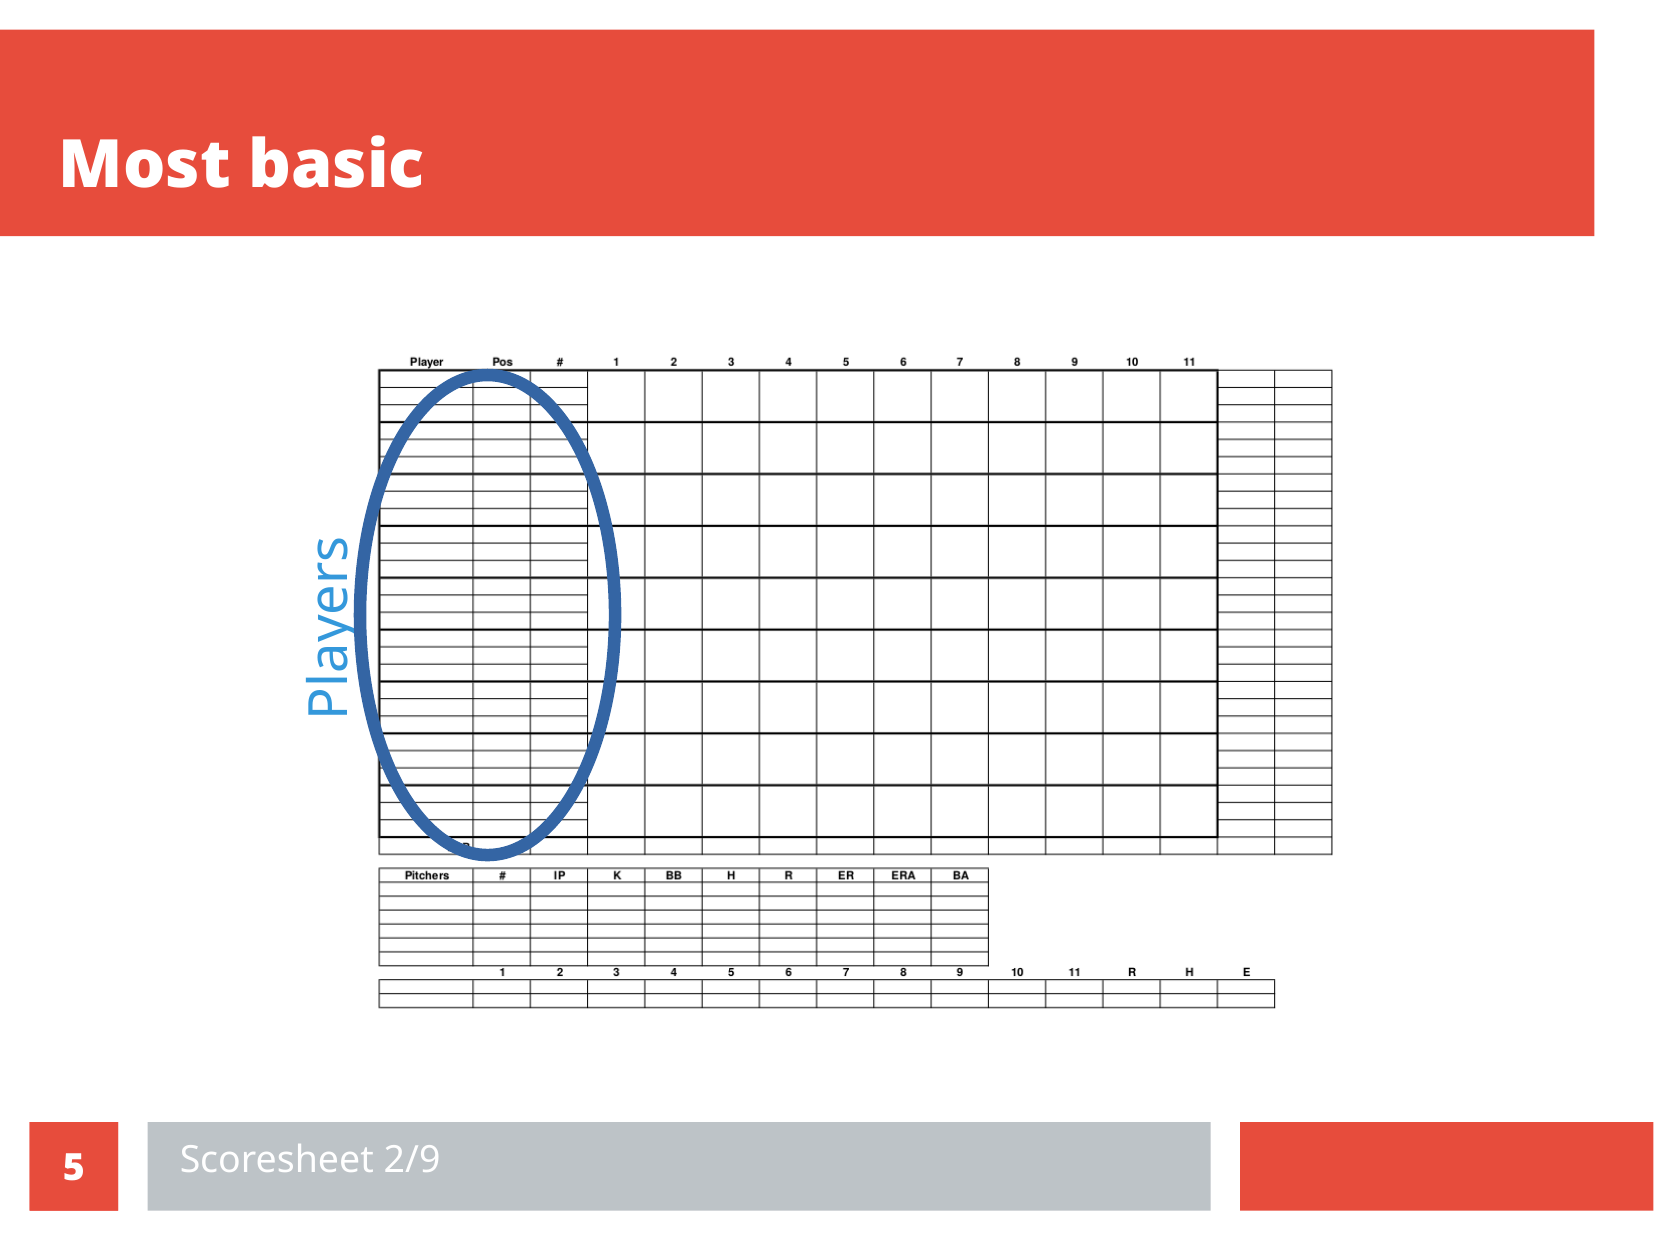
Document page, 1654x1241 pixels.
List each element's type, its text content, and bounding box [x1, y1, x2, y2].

picture [367, 382, 608, 848]
text_box Players [282, 165, 361, 736]
text_box Scoresheet 2/9 [165, 1125, 736, 1184]
picture [303, 254, 1411, 1111]
title Most basic [59, 59, 1595, 207]
